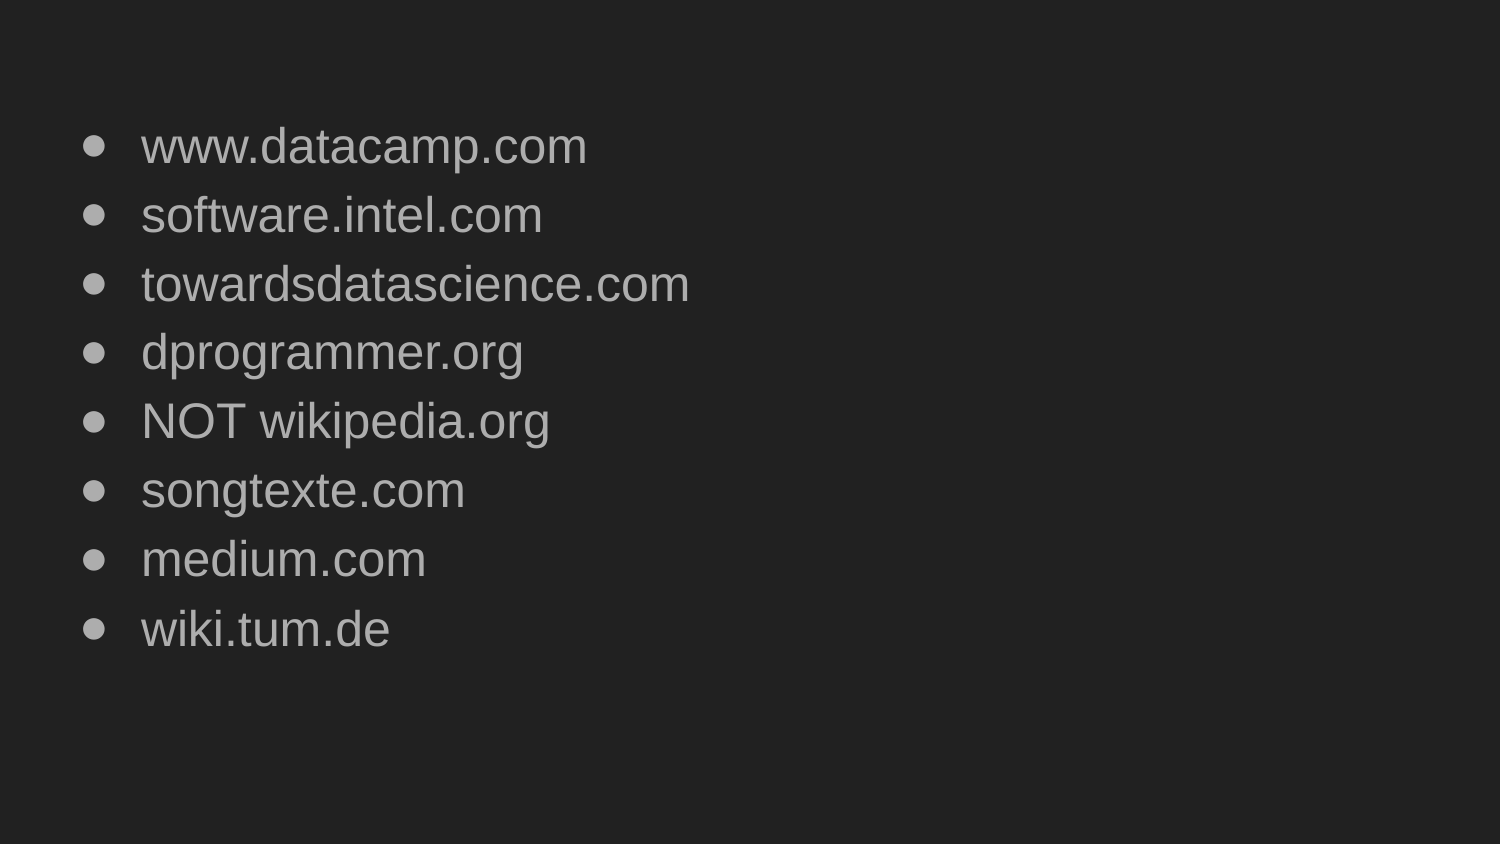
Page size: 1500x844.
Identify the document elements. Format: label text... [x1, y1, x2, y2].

list www.datacamp.com software.intel.com towardsdatascience.com dprogrammer.org NOT wikipedia.org songtexte.com medium.com wiki.tum.de [51, 89, 1449, 750]
